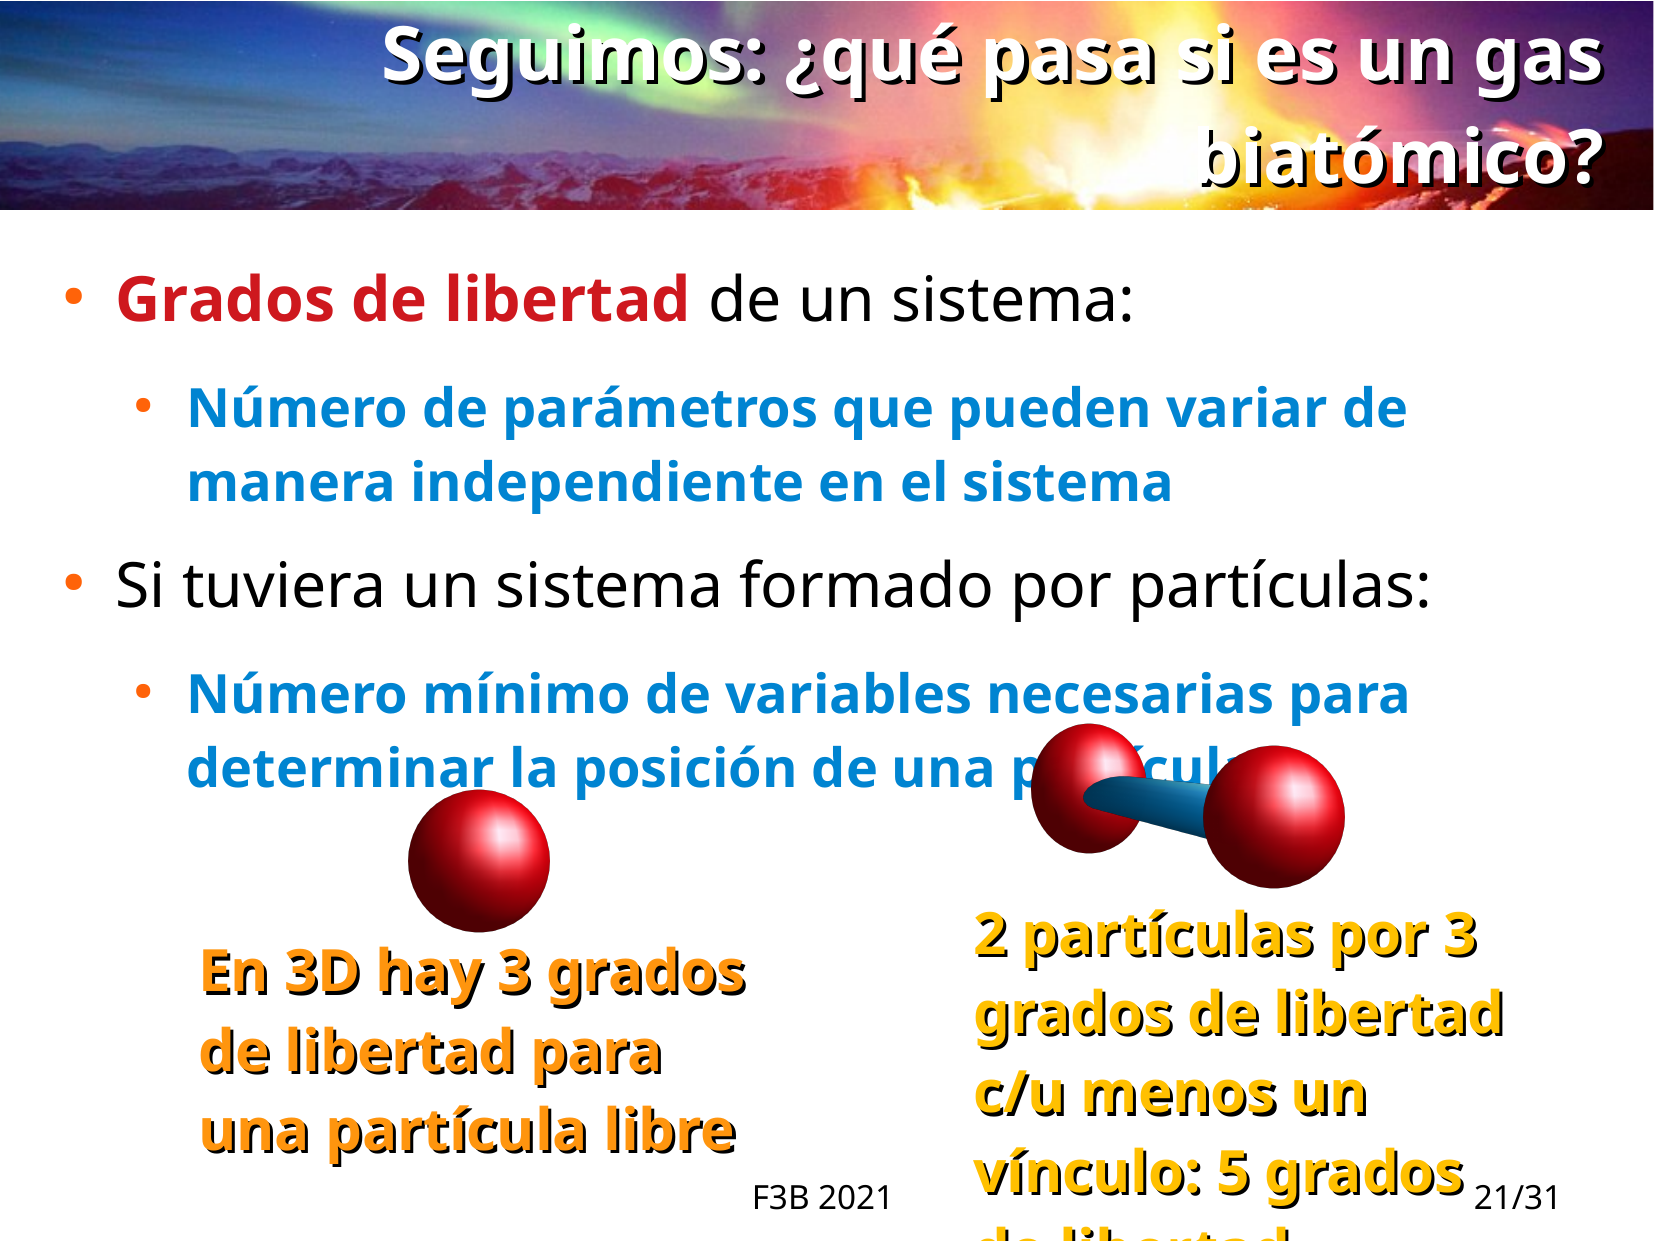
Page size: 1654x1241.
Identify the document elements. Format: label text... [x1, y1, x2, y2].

title Seguimos: ¿qué pasa si es un gas biatómico? [45, 15, 1606, 191]
text_box En 3D hay 3 grados de libertad para una partícula libre [183, 922, 799, 1150]
list Grados de libertad de un sistema: Número de parámetros que pueden variar de manera independiente en el sistema Si tuviera un sistema formado por partículas: Número mínimo de variables necesarias para determinar la posición de una partícula [45, 255, 1606, 1156]
picture [0, 1, 1654, 210]
text_box 2 partículas por 3 grados de libertad c/u menos un vínculo: 5 grados de libertad [958, 884, 1561, 1241]
